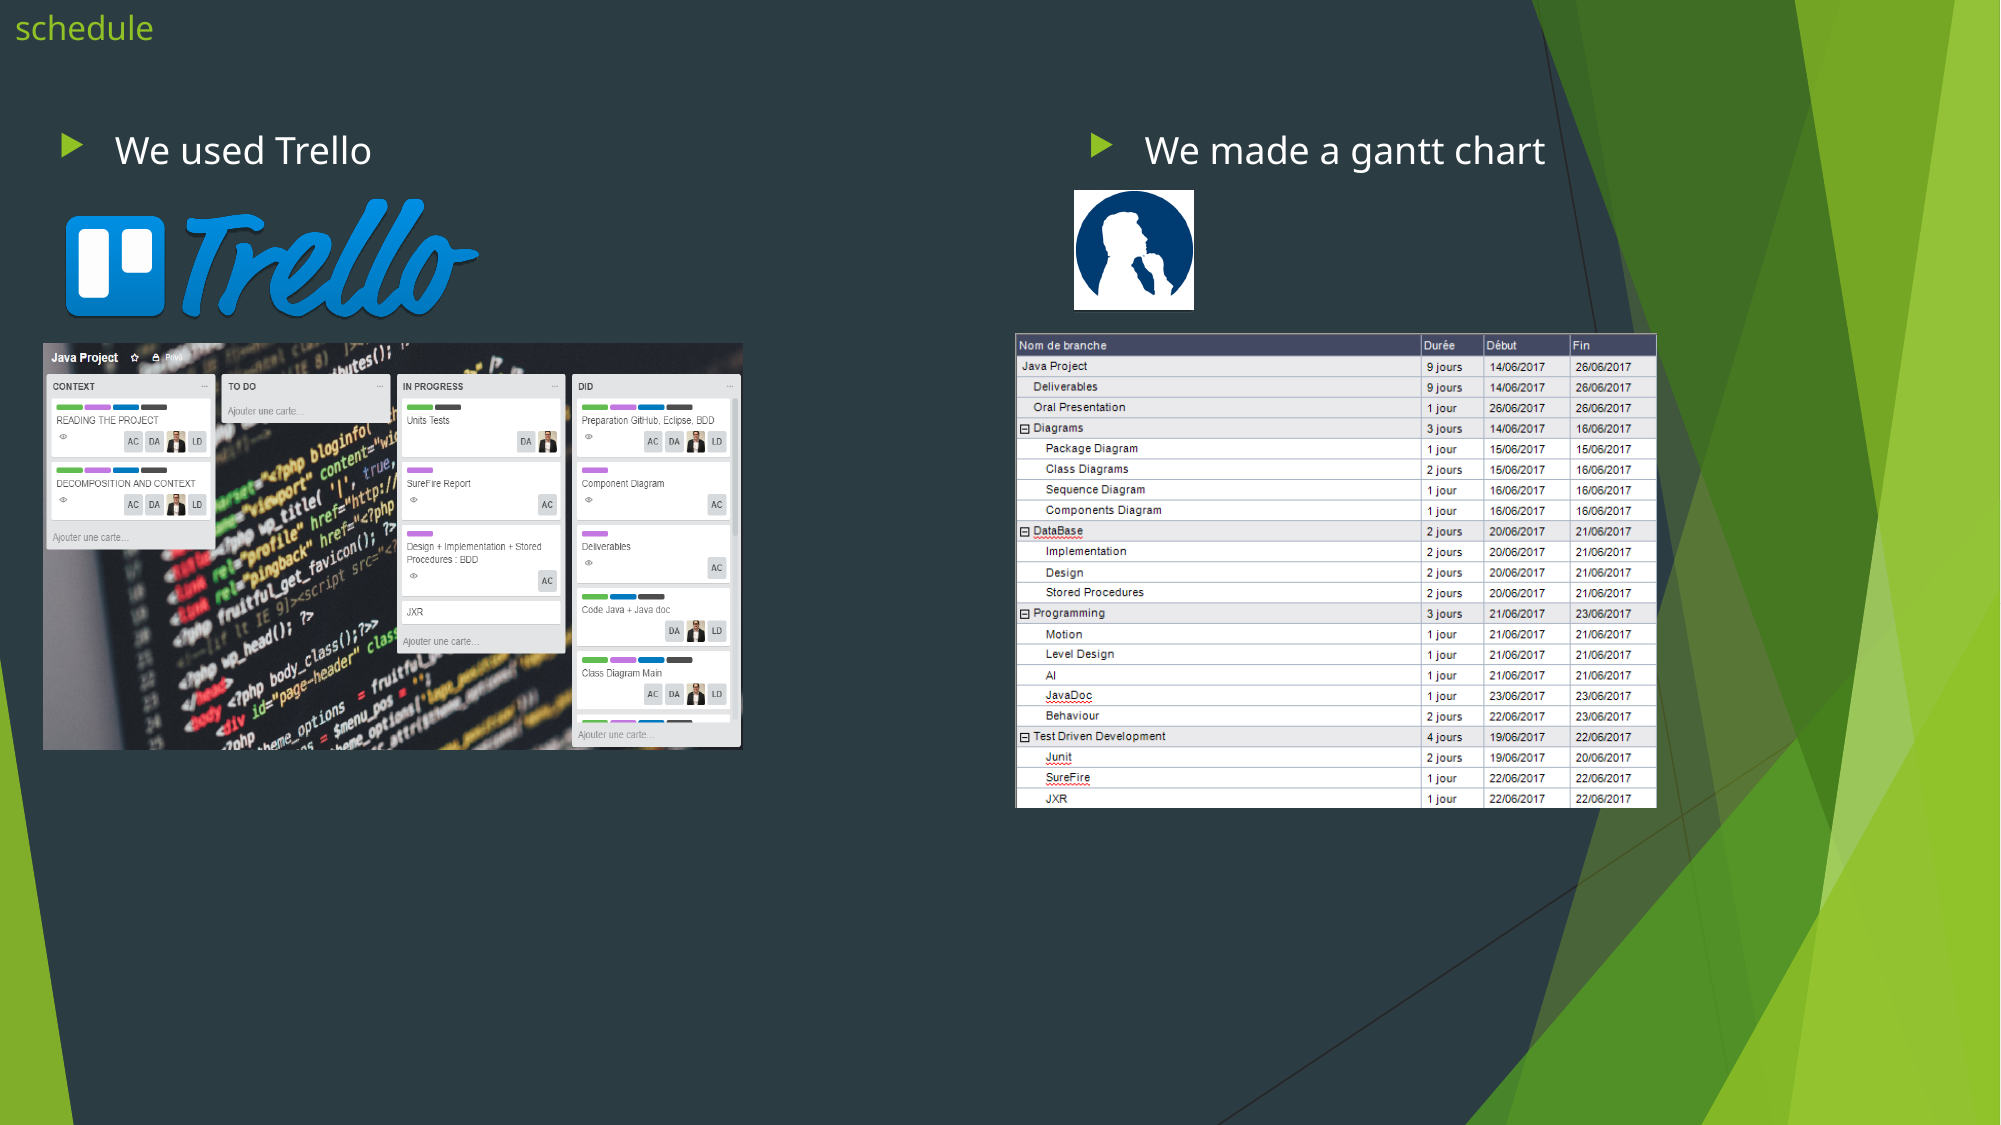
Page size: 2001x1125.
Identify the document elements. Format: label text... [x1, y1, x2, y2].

picture [1015, 333, 1657, 808]
picture [43, 343, 743, 751]
list We used Trello [43, 120, 398, 198]
title schedule [0, 0, 479, 120]
picture [1074, 190, 1194, 310]
picture [41, 198, 479, 334]
text_box We made a gantt chart [1073, 119, 1600, 199]
